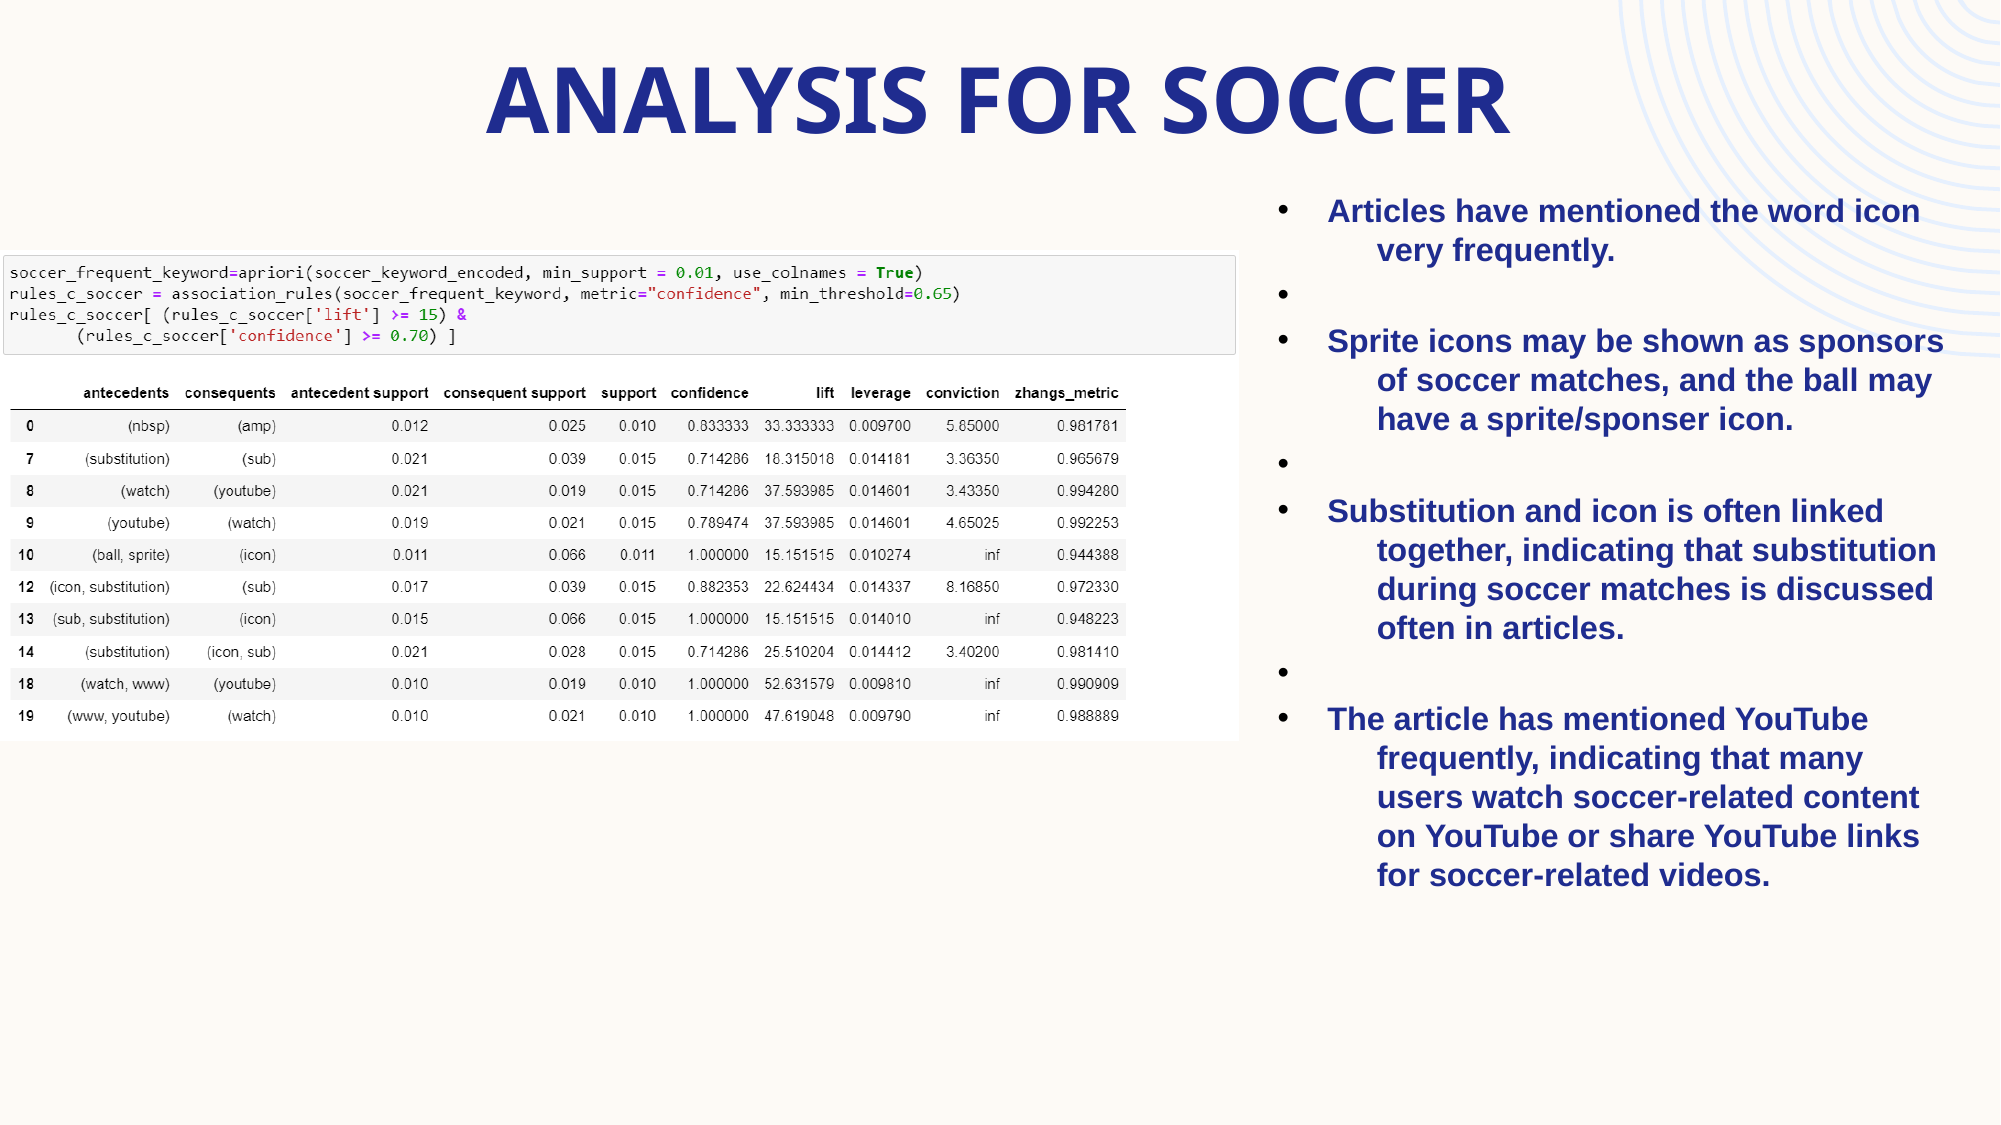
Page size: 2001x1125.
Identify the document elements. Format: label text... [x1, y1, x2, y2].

list Articles have mentioned the word icon very frequently. Sprite icons may be shown as sponsors of soccer matches, and the ball may have a sprite/sponser icon. Substitution and icon is often linked together, indicating that substitution during soccer matches is discussed often in articles. The article has mentioned YouTube frequently, indicating that many users watch soccer-related content on YouTube or share YouTube links for soccer-related videos. [1262, 182, 1963, 943]
title Analysis for soccer [123, 34, 1875, 161]
picture [0, 250, 1239, 741]
